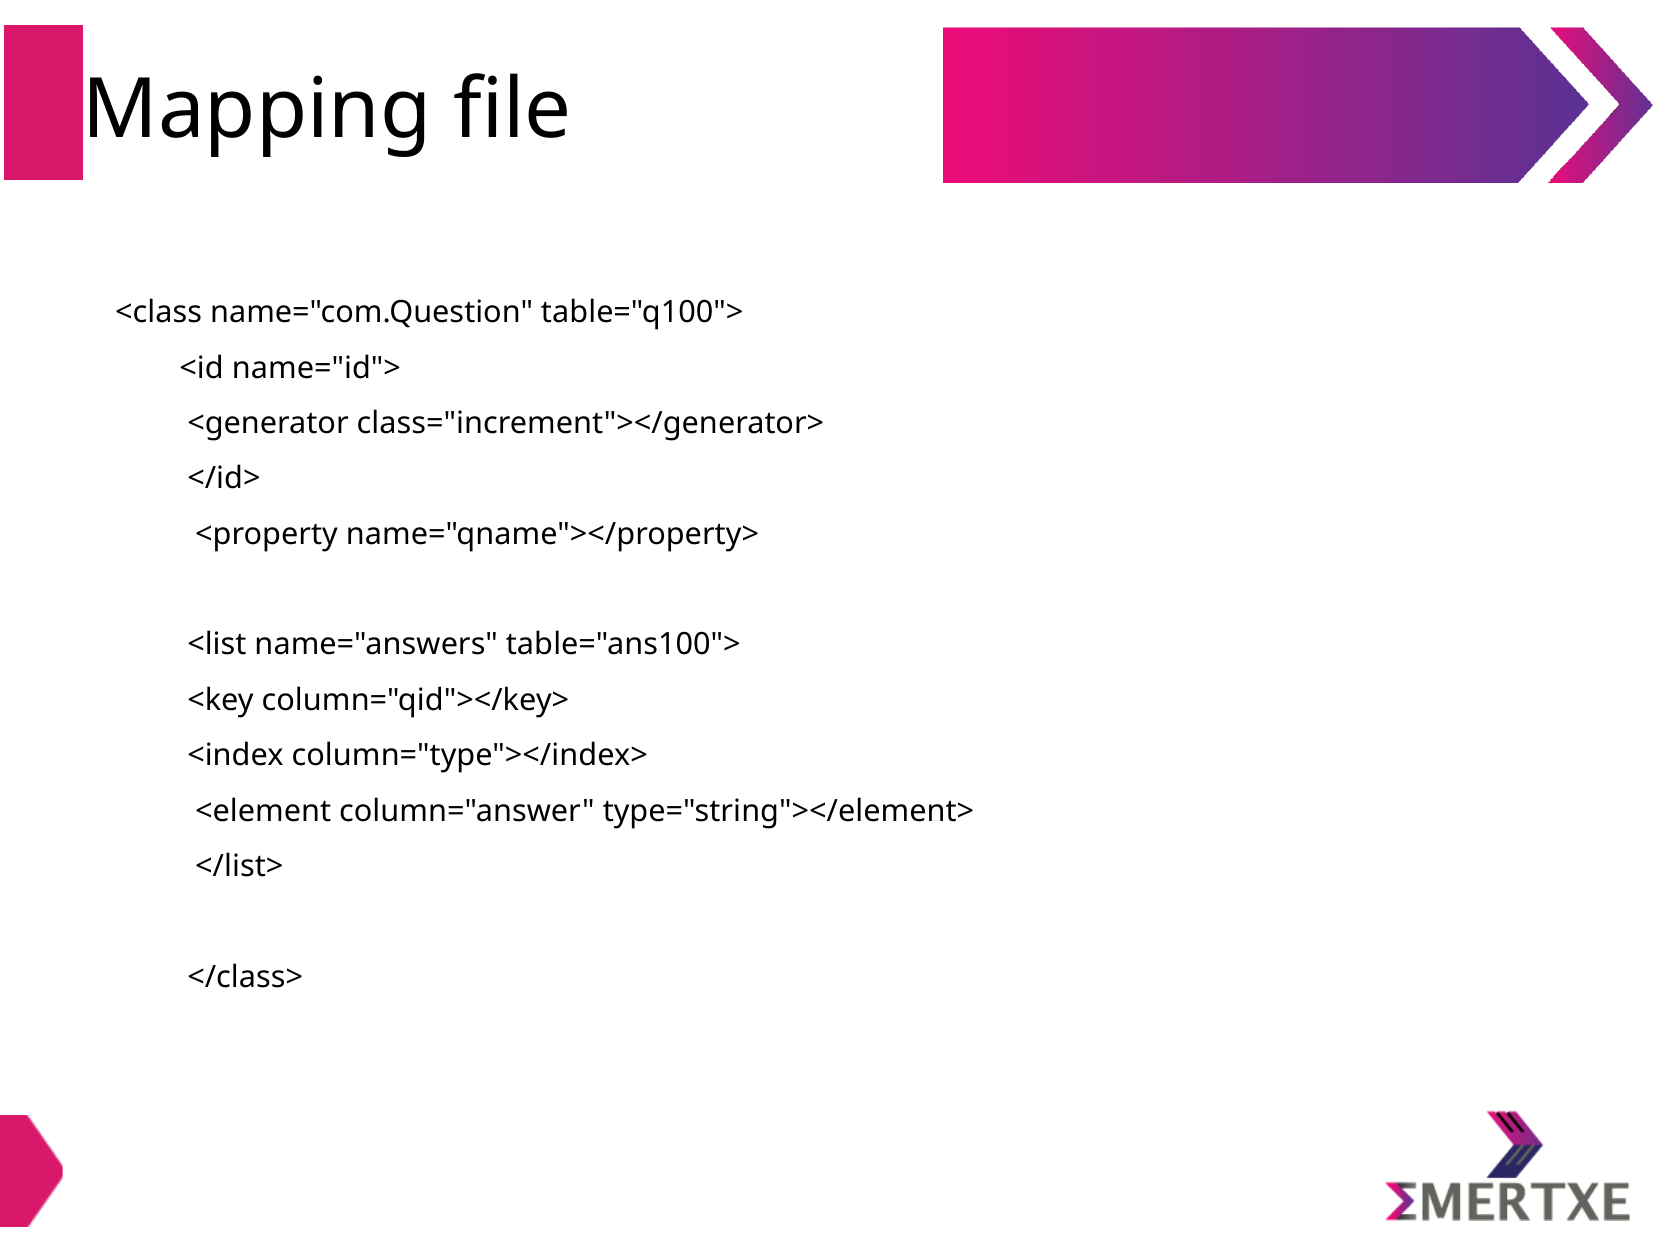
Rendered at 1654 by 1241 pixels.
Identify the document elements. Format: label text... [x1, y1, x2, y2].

list <class name="com.Question" table="q100"> <id name="id"> <generator class="increment"></generator> </id> <property name="qname"></property> <list name="answers" table="ans100"> <key column="qid"></key> <index column="type"></index> <element column="answer" type="string"></element> </list> </class> [82, 290, 1571, 1010]
picture [1571, 27, 1653, 183]
picture [1385, 1107, 1631, 1221]
title Mapping file [82, 2, 1571, 210]
